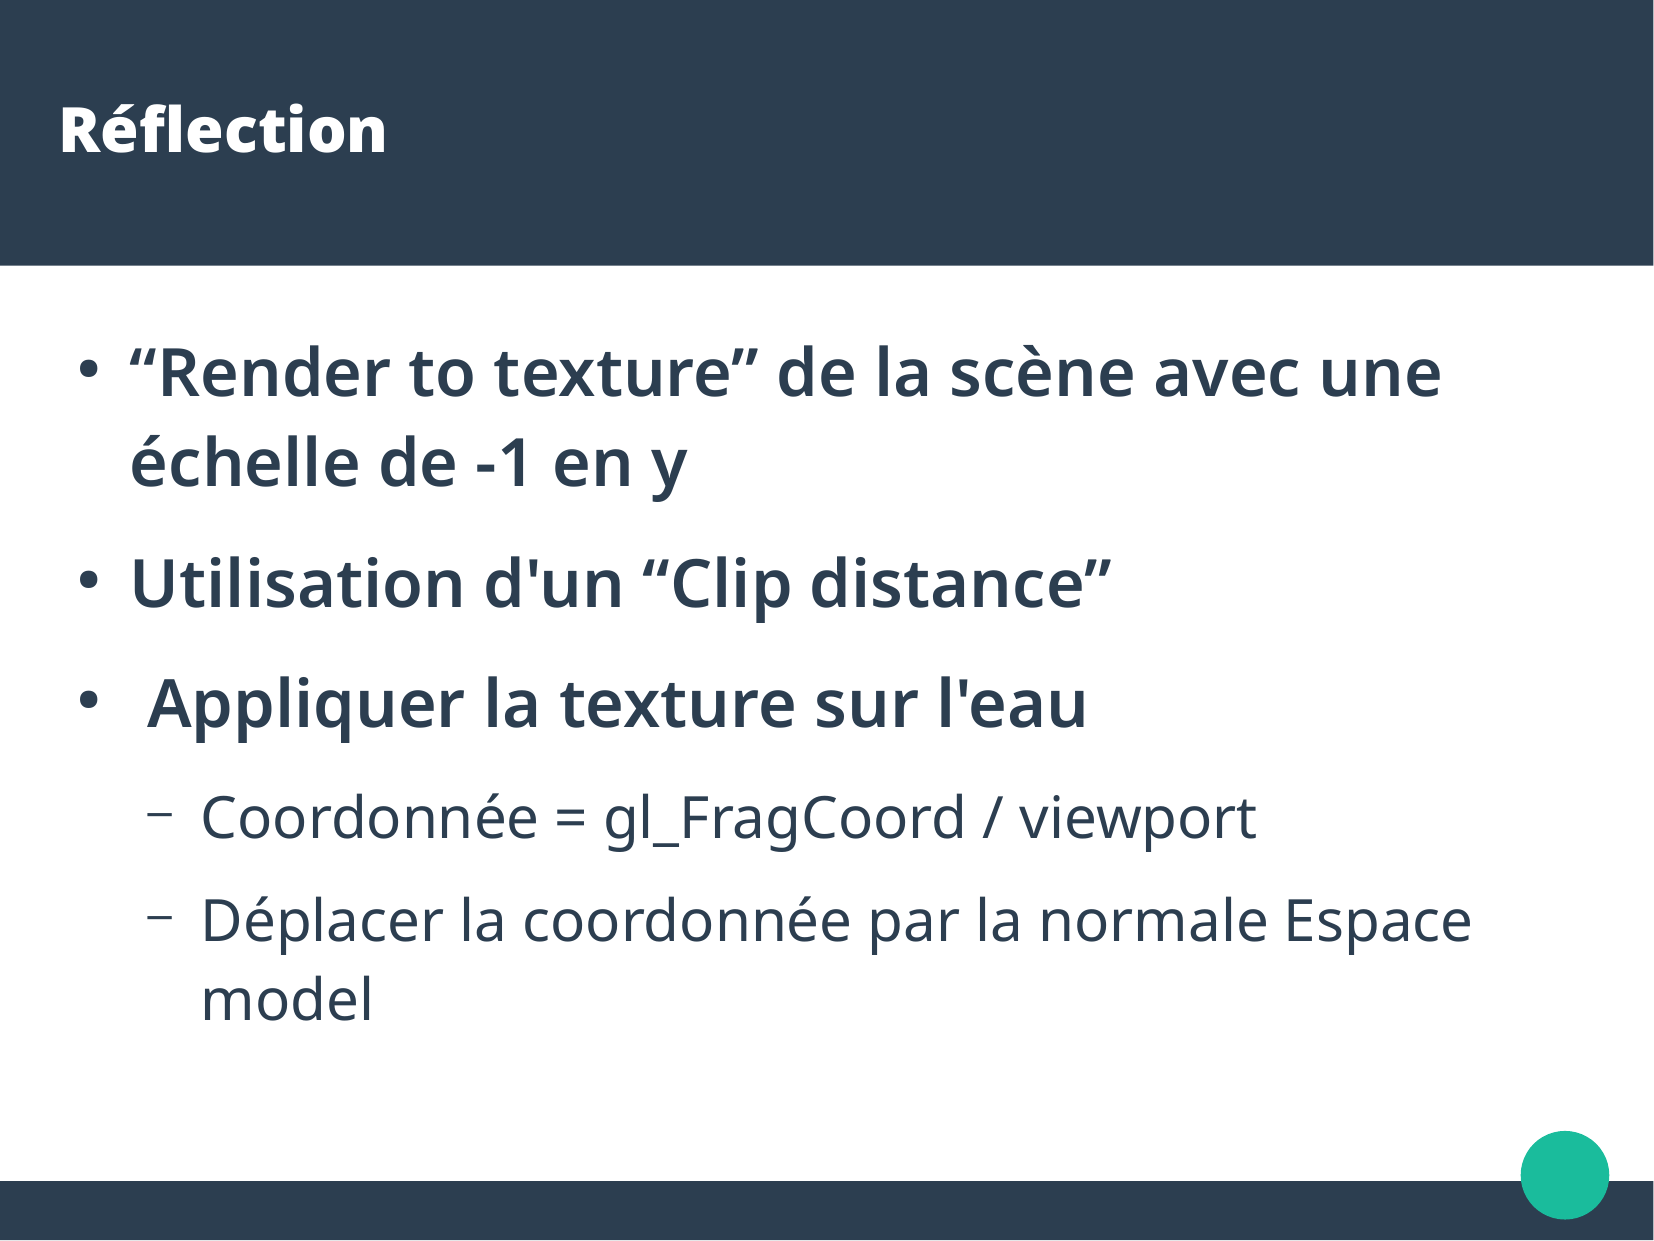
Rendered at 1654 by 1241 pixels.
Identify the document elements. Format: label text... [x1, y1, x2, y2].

list “Render to texture” de la scène avec une échelle de -1 en y Utilisation d'un “Clip distance” Appliquer la texture sur l'eau Coordonnée = gl_FragCoord / viewport Déplacer la coordonnée par la normale Espace model [59, 324, 1595, 1152]
title Réflection [59, 49, 1595, 207]
